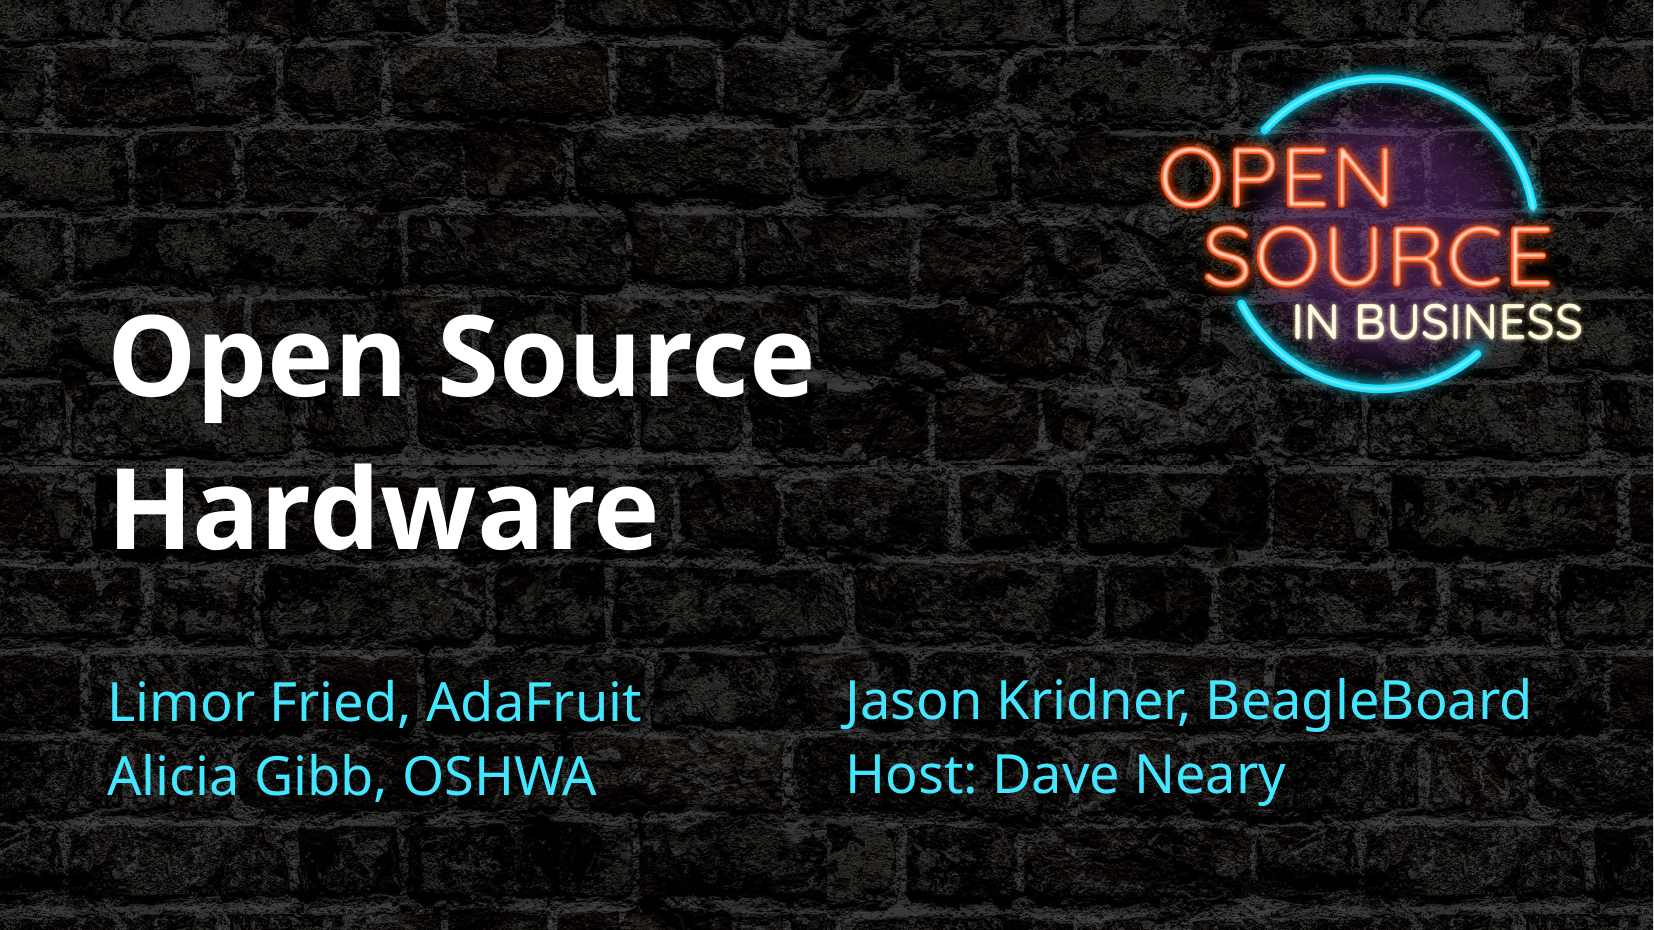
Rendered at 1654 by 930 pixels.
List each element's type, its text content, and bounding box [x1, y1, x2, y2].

subtitle Limor Fried, AdaFruit Alicia Gibb, OSHWA [107, 653, 825, 812]
title Open Source Hardware [107, 154, 1546, 704]
text_box Jason Kridner, BeagleBoard Host: Dave Neary [845, 650, 1563, 810]
picture [0, 0, 1654, 930]
